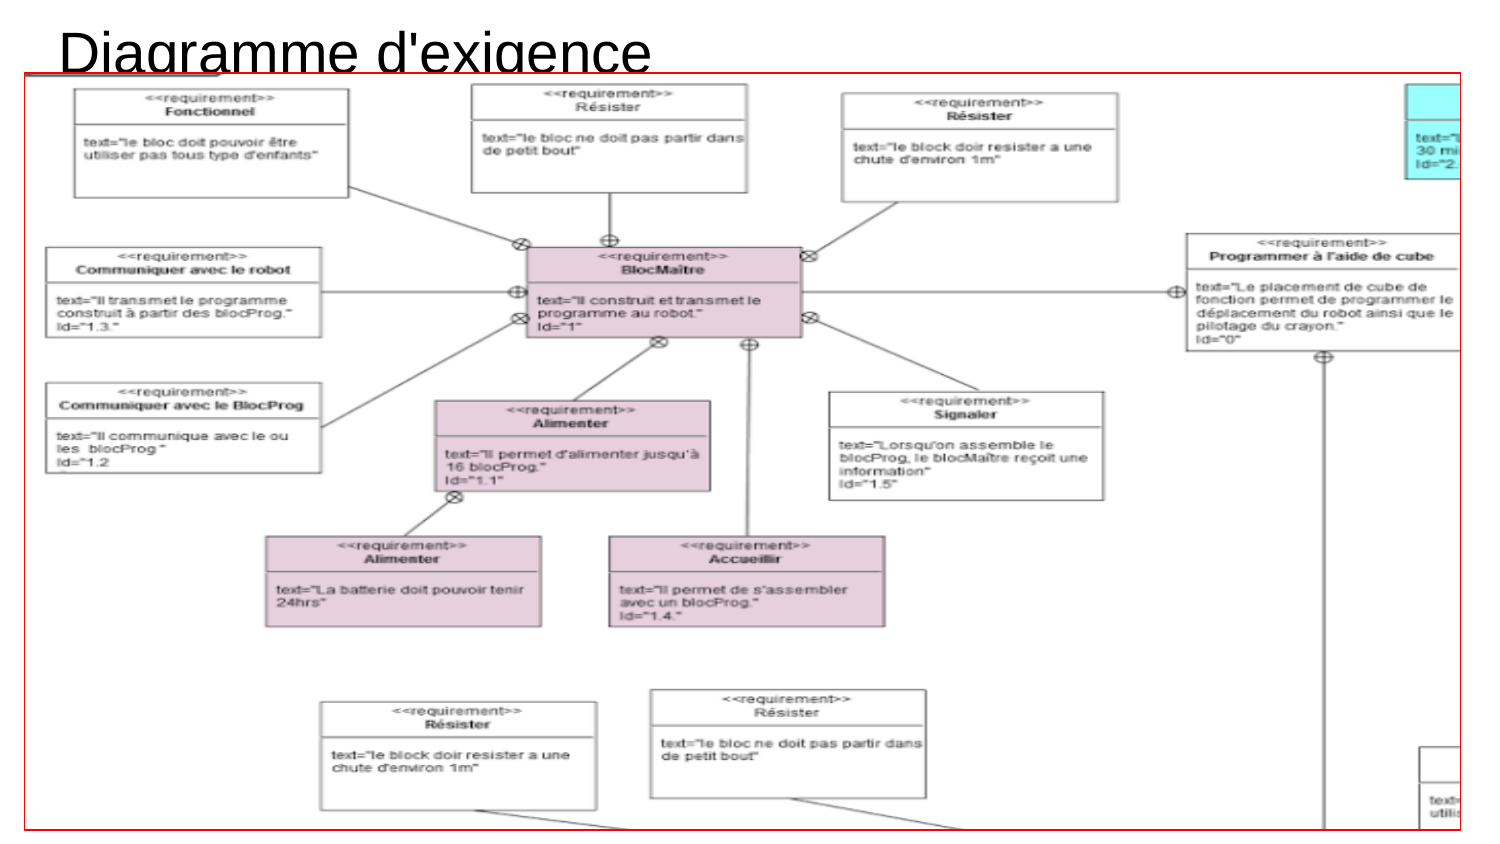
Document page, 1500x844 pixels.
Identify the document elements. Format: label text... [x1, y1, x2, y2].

title Diagramme d'exigence [43, 0, 1442, 72]
picture [25, 73, 1460, 830]
